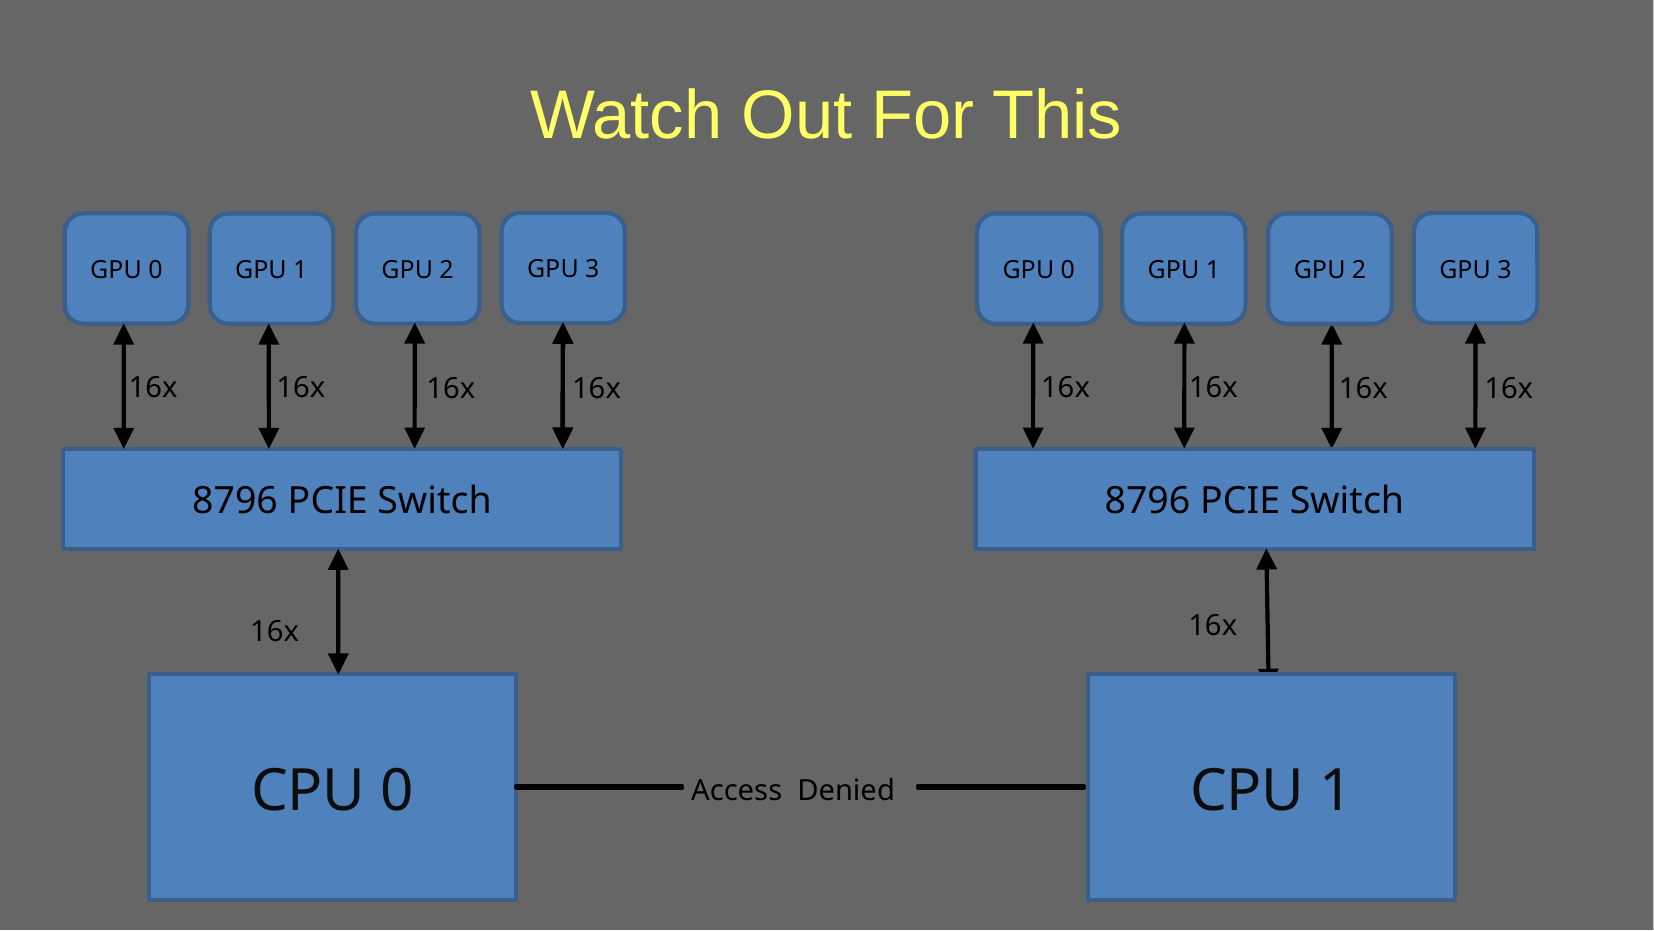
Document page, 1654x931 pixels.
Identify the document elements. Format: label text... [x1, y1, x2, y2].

text_box 16x [261, 361, 266, 411]
text_box 16x [113, 360, 121, 411]
text_box GPU 1 [1122, 213, 1246, 324]
text_box 16x [1187, 361, 1254, 412]
text_box GPU 1 [209, 213, 334, 324]
text_box 16x [1173, 598, 1253, 649]
text_box 16x [1469, 361, 1473, 412]
text_box GPU 0 [64, 213, 189, 324]
text_box GPU 0 [977, 213, 1101, 324]
text_box GPU 3 [501, 212, 626, 324]
text_box CPU 0 [148, 674, 517, 900]
text_box 16x [1026, 360, 1031, 411]
title Watch Out For This [82, 36, 1571, 193]
text_box 16x [126, 360, 194, 411]
text_box GPU 2 [356, 213, 480, 324]
text_box Access Denied [676, 761, 938, 824]
text_box 8796 PCIE Switch [62, 448, 622, 549]
text_box 16x [271, 361, 342, 411]
text_box 16x [565, 361, 637, 412]
text_box GPU 2 [1268, 213, 1392, 324]
text_box 16x [235, 604, 315, 655]
text_box 16x [1036, 360, 1106, 411]
text_box 8796 PCIE Switch [975, 448, 1534, 549]
text_box CPU 1 [1087, 674, 1456, 900]
text_box GPU 3 [1413, 212, 1538, 324]
text_box 16x [1174, 361, 1182, 412]
text_box 16x [417, 361, 492, 412]
text_box 16x [1324, 361, 1404, 412]
text_box 16x [1478, 361, 1550, 412]
